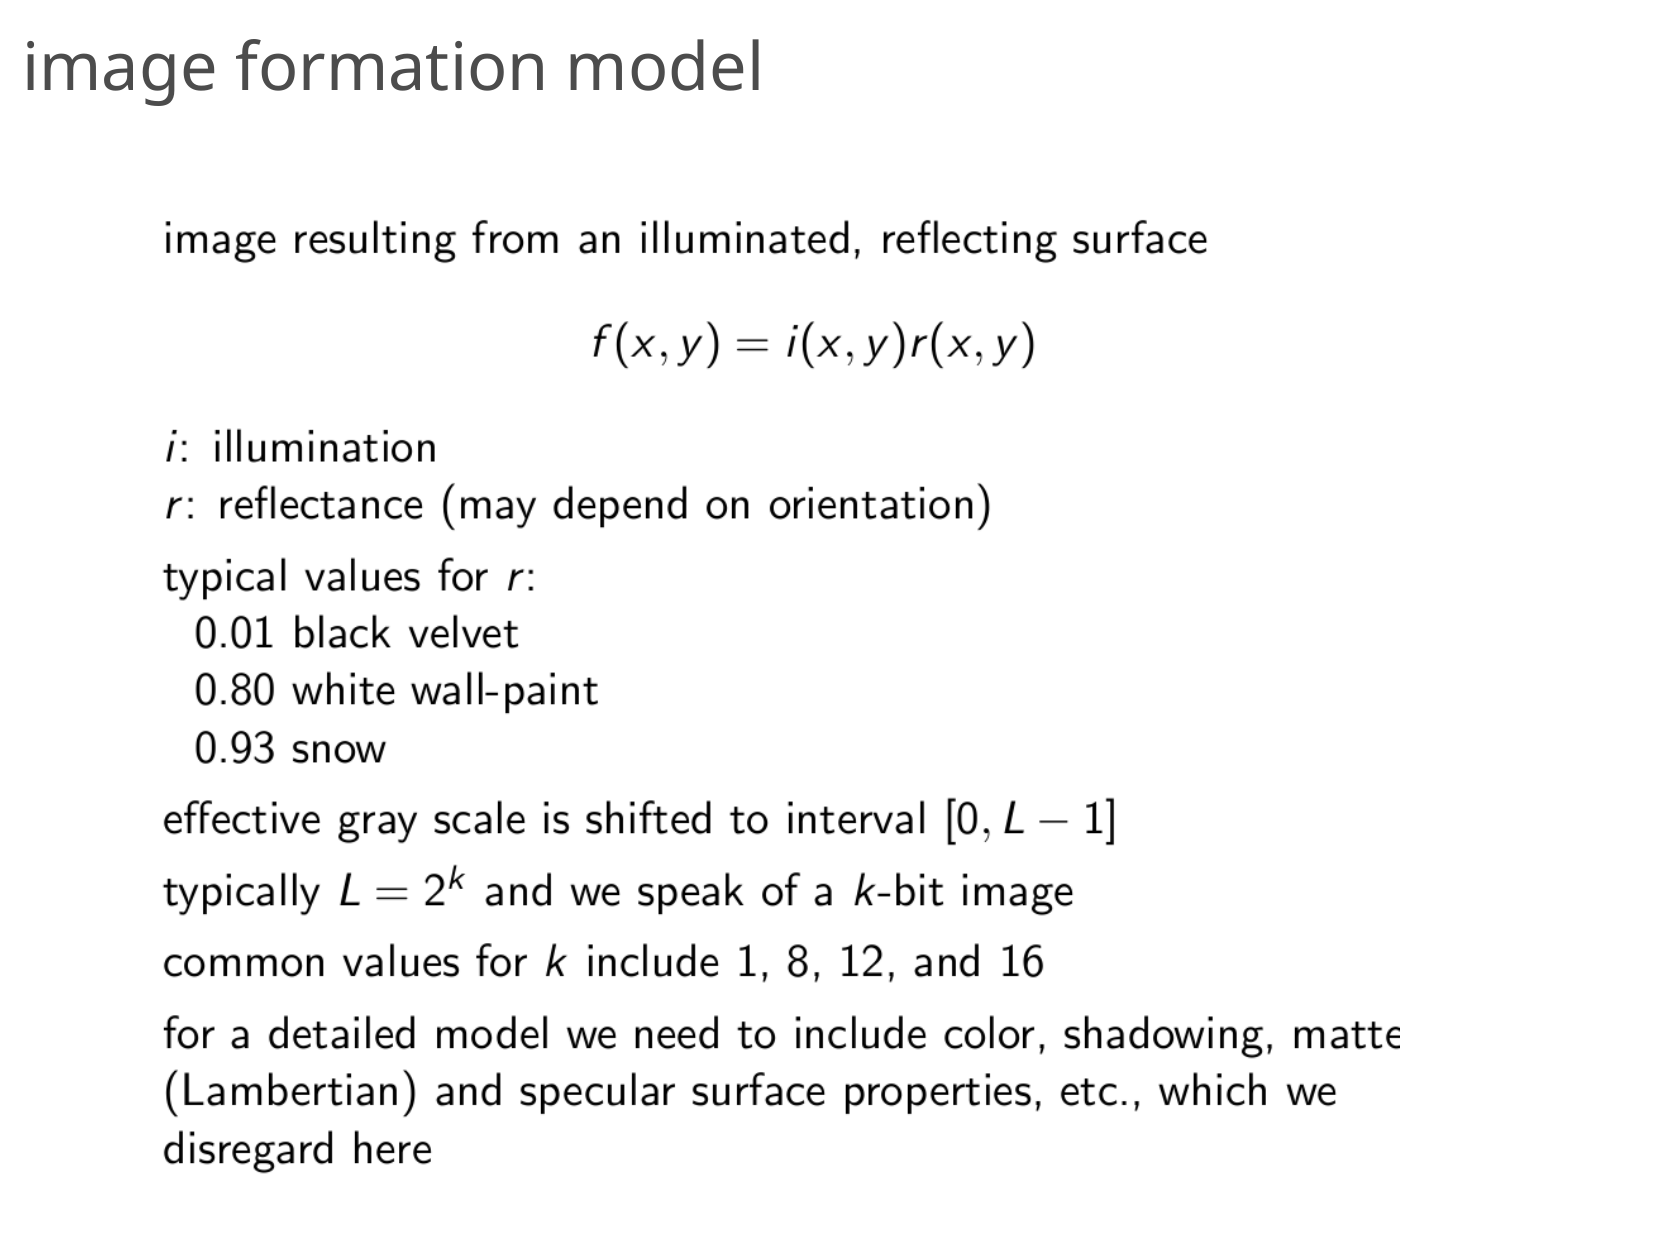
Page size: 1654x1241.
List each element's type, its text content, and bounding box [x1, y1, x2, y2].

picture [121, 205, 1400, 1206]
title image formation model [22, 26, 1654, 205]
